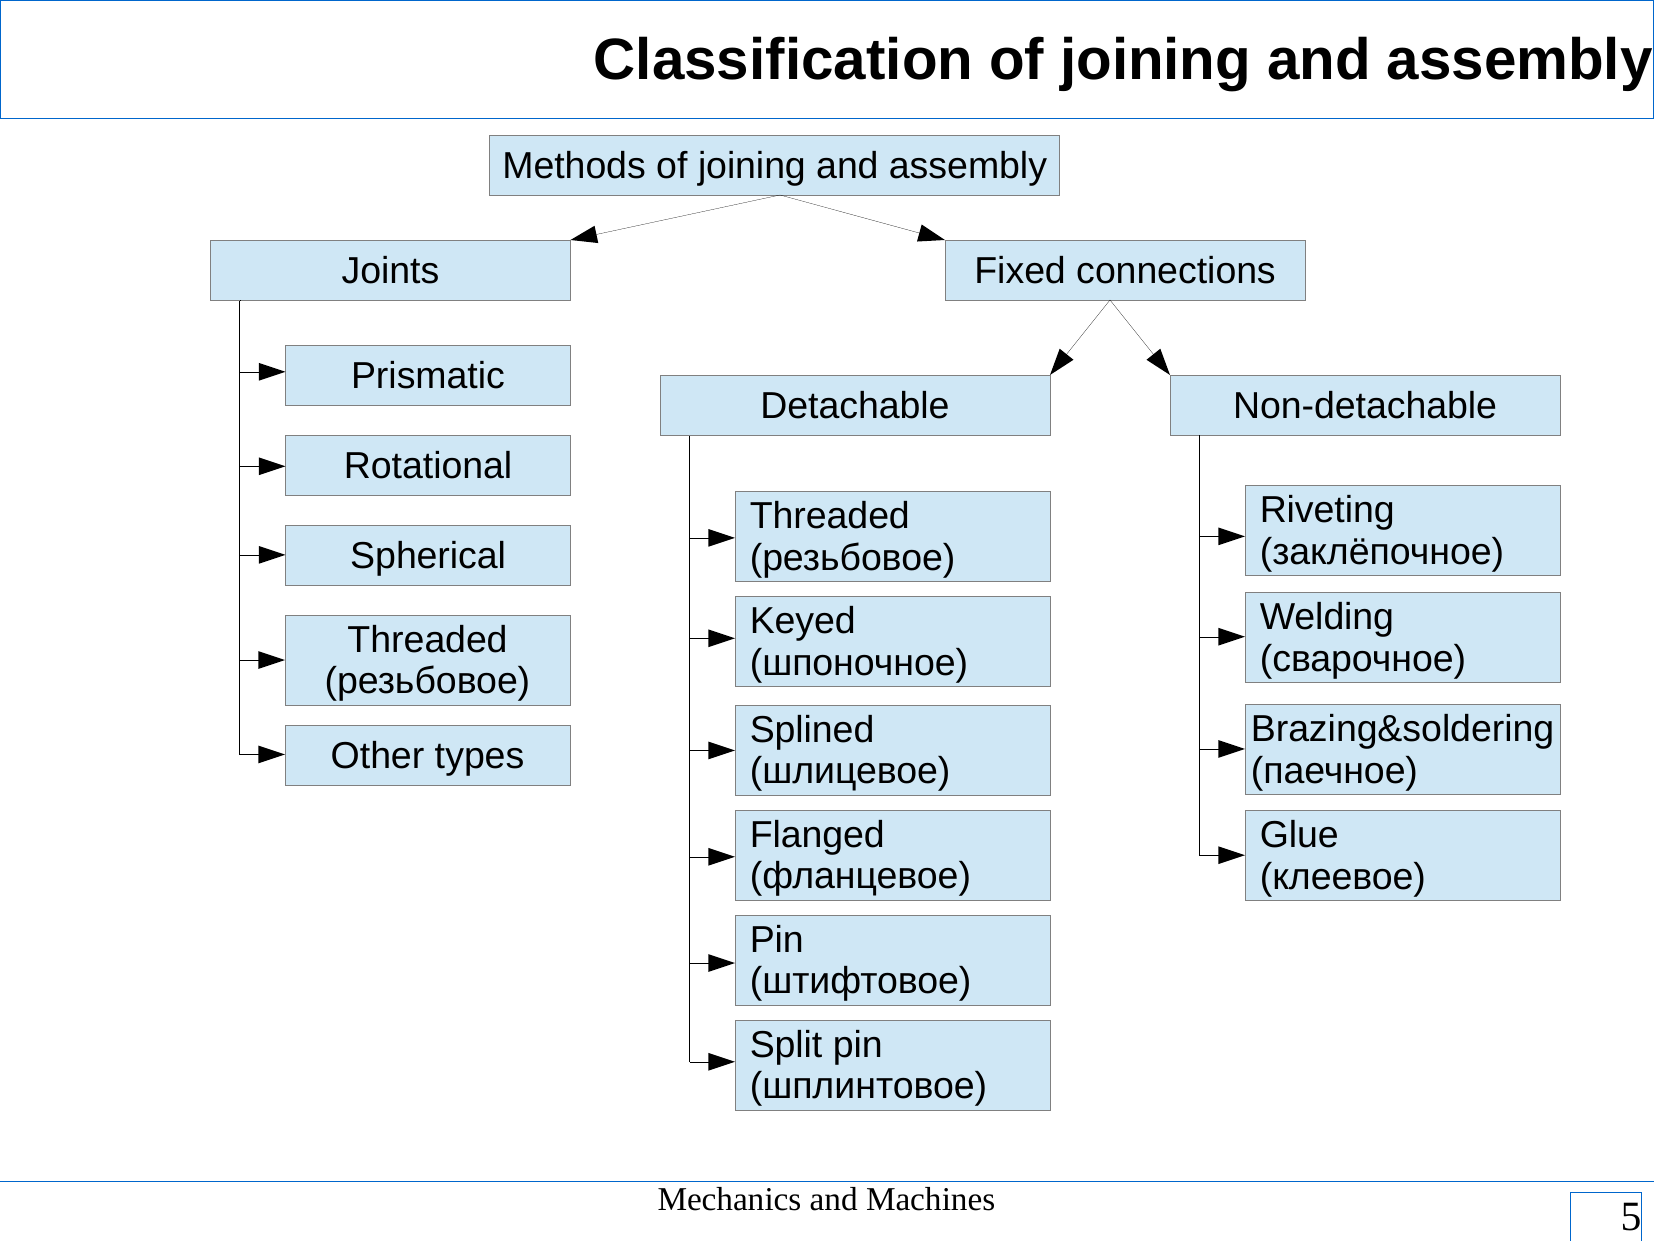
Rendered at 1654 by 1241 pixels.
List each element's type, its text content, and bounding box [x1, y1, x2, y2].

text_box Riveting (заклёпочное) [1245, 485, 1561, 576]
text_box Split pin (шплинтовое) [735, 1020, 1051, 1111]
text_box Flanged (фланцевое) [735, 810, 1051, 901]
text_box Joints [210, 240, 571, 301]
text_box Prismatic [285, 345, 571, 406]
text_box Fixed connections [945, 240, 1306, 301]
text_box Spherical [285, 525, 571, 586]
text_box Detachable [660, 375, 1051, 436]
text_box Threaded (резьбовое) [735, 491, 1051, 582]
text_box Keyed (шпоночное) [735, 596, 1051, 687]
text_box Brazing&soldering (паечное) [1245, 704, 1561, 795]
text_box Methods of joining and assembly [489, 135, 1060, 196]
text_box Threaded (резьбовое) [285, 615, 571, 706]
text_box Other types [285, 725, 571, 786]
text_box Welding (сварочное) [1245, 592, 1561, 683]
title Classification of joining and assembly [0, 0, 1654, 119]
text_box Non-detachable [1170, 375, 1561, 436]
text_box Splined (шлицевое) [735, 705, 1051, 796]
text_box Pin (штифтовое) [735, 915, 1051, 1006]
text_box Glue (клеевое) [1245, 810, 1561, 901]
text_box Rotational [285, 435, 571, 496]
